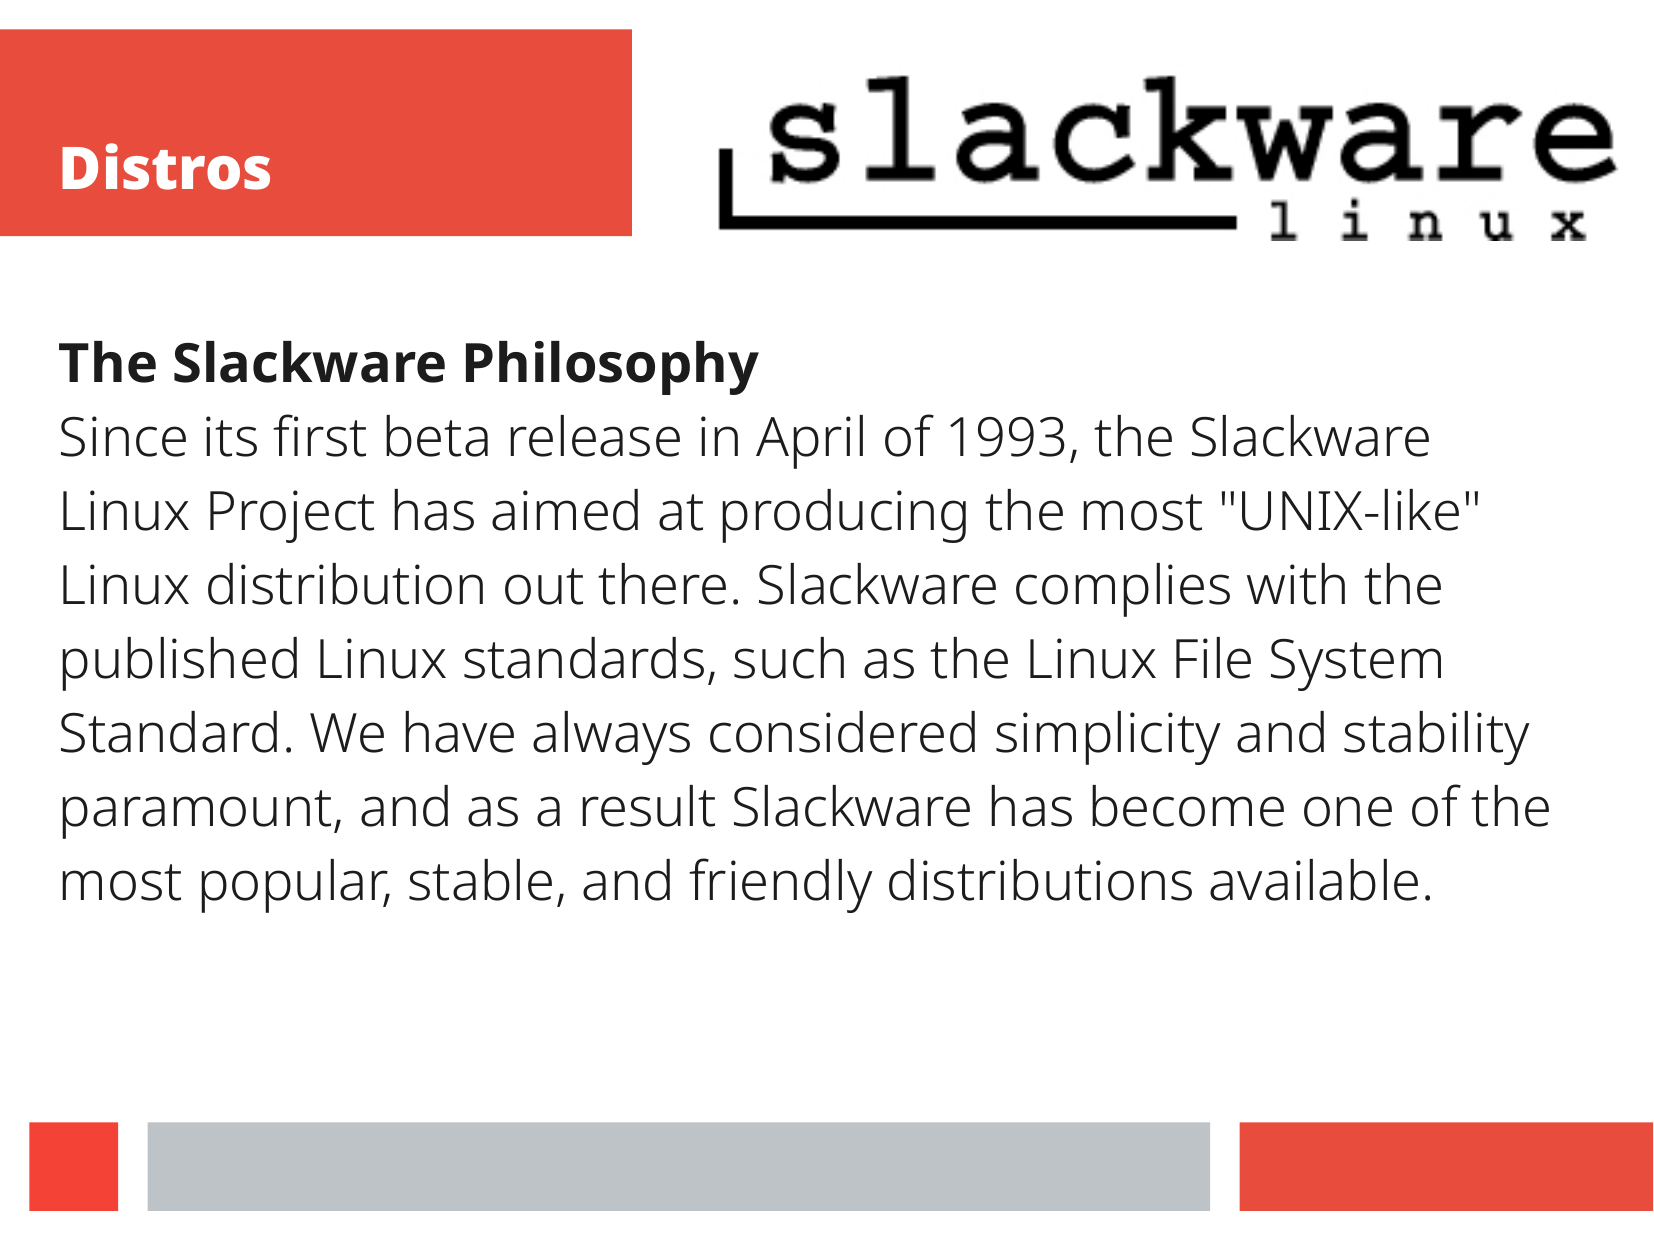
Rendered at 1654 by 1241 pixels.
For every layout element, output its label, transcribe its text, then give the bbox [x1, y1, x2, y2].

title Distros [58, 59, 632, 207]
subtitle The Slackware Philosophy Since its first beta release in April of 1993, the Slackware Linux Project has aimed at producing the most "UNIX-like" Linux distribution out there. Slackware complies with the published Linux standards, such as the Linux File System Standard. We have always considered simplicity and stability paramount, and as a result Slackware has become one of the most popular, stable, and friendly distributions available. [58, 324, 1565, 1093]
picture [632, 0, 1653, 241]
